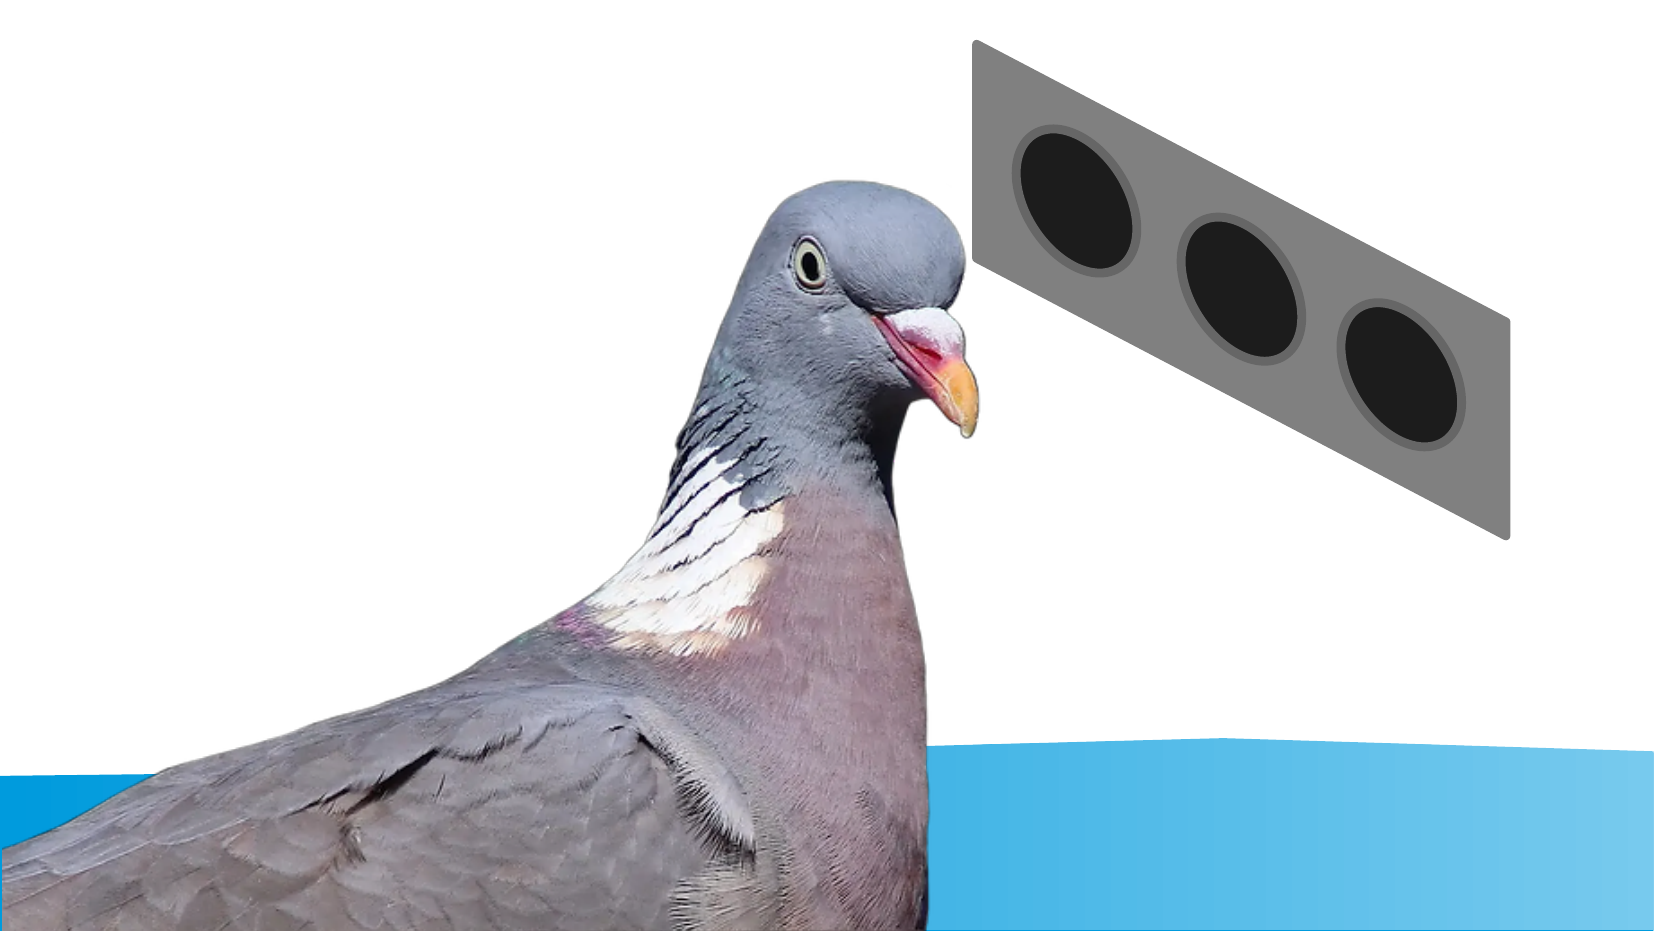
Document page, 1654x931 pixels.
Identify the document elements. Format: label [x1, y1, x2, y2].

picture [2, 132, 1004, 931]
text_box [976, 44, 1507, 536]
